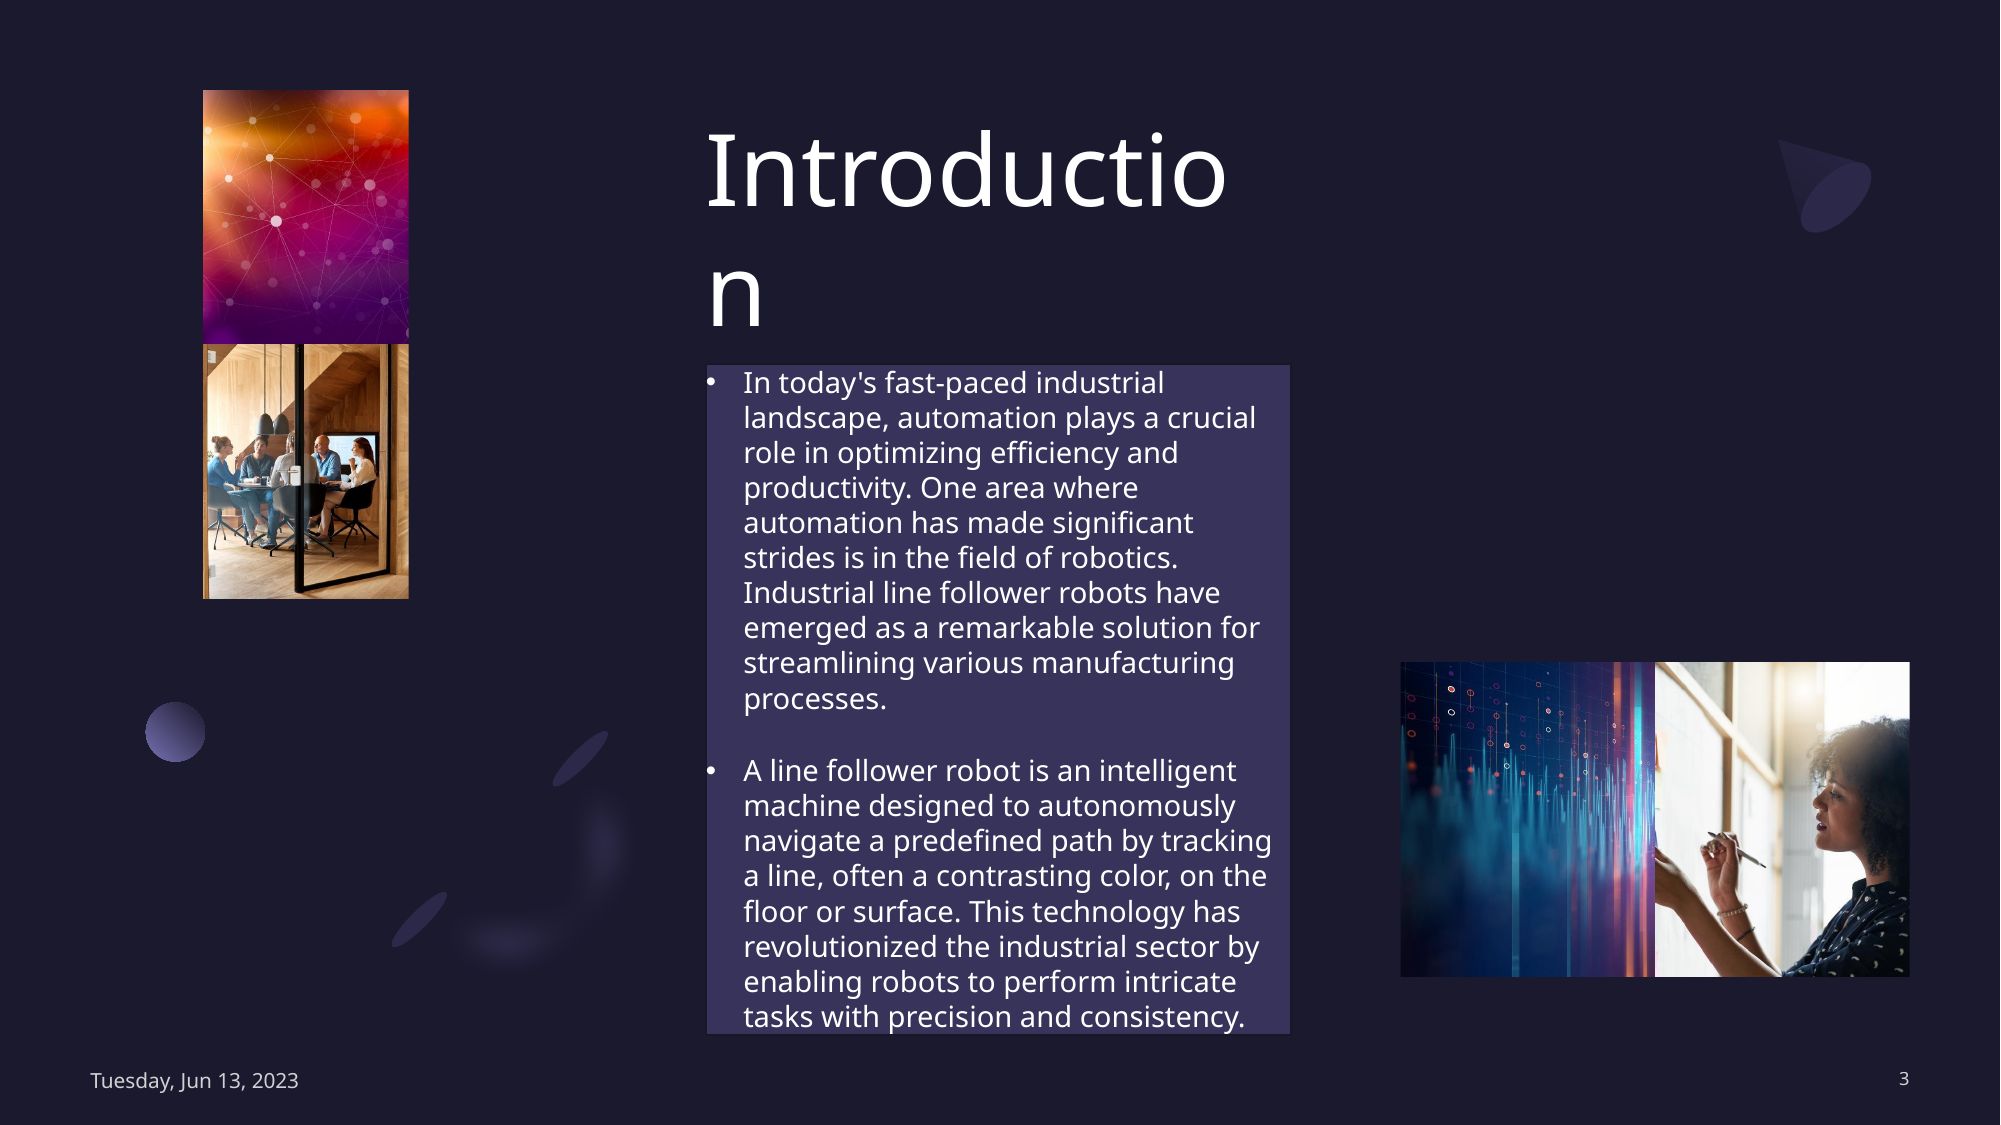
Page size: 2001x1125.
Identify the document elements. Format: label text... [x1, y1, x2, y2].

title Introduction [705, 90, 1291, 347]
slide_number Tuesday, Jun 13, 2023 [90, 1067, 522, 1093]
text_box [0, 0, 2000, 1125]
slide_number <number> [1632, 1067, 1910, 1093]
picture [1655, 662, 1910, 977]
list In today's fast-paced industrial landscape, automation plays a crucial role in optimizing efficiency and productivity. One area where automation has made significant strides is in the field of robotics. Industrial line follower robots have emerged as a remarkable solution for streamlining various manufacturing processes. A line follower robot is an intelligent machine designed to autonomously navigate a predefined path by tracking a line, often a contrasting color, on the floor or surface. This technology has revolutionized the industrial sector by enabling robots to perform intricate tasks with precision and consistency. [705, 364, 1291, 1035]
